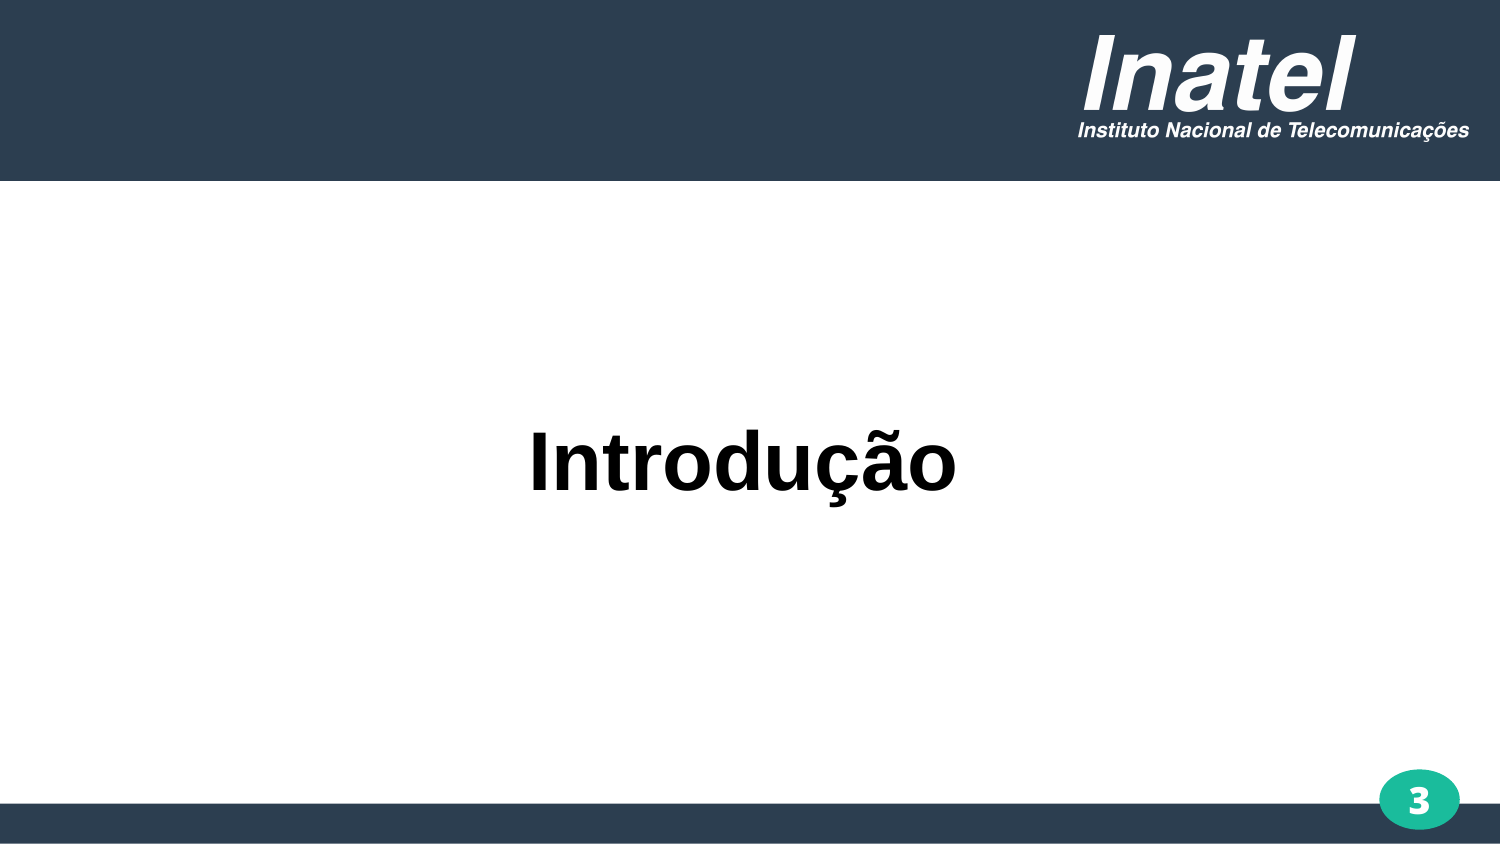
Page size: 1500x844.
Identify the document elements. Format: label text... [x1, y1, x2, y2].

text_box Introdução [0, 191, 1500, 733]
picture [1078, 35, 1469, 142]
